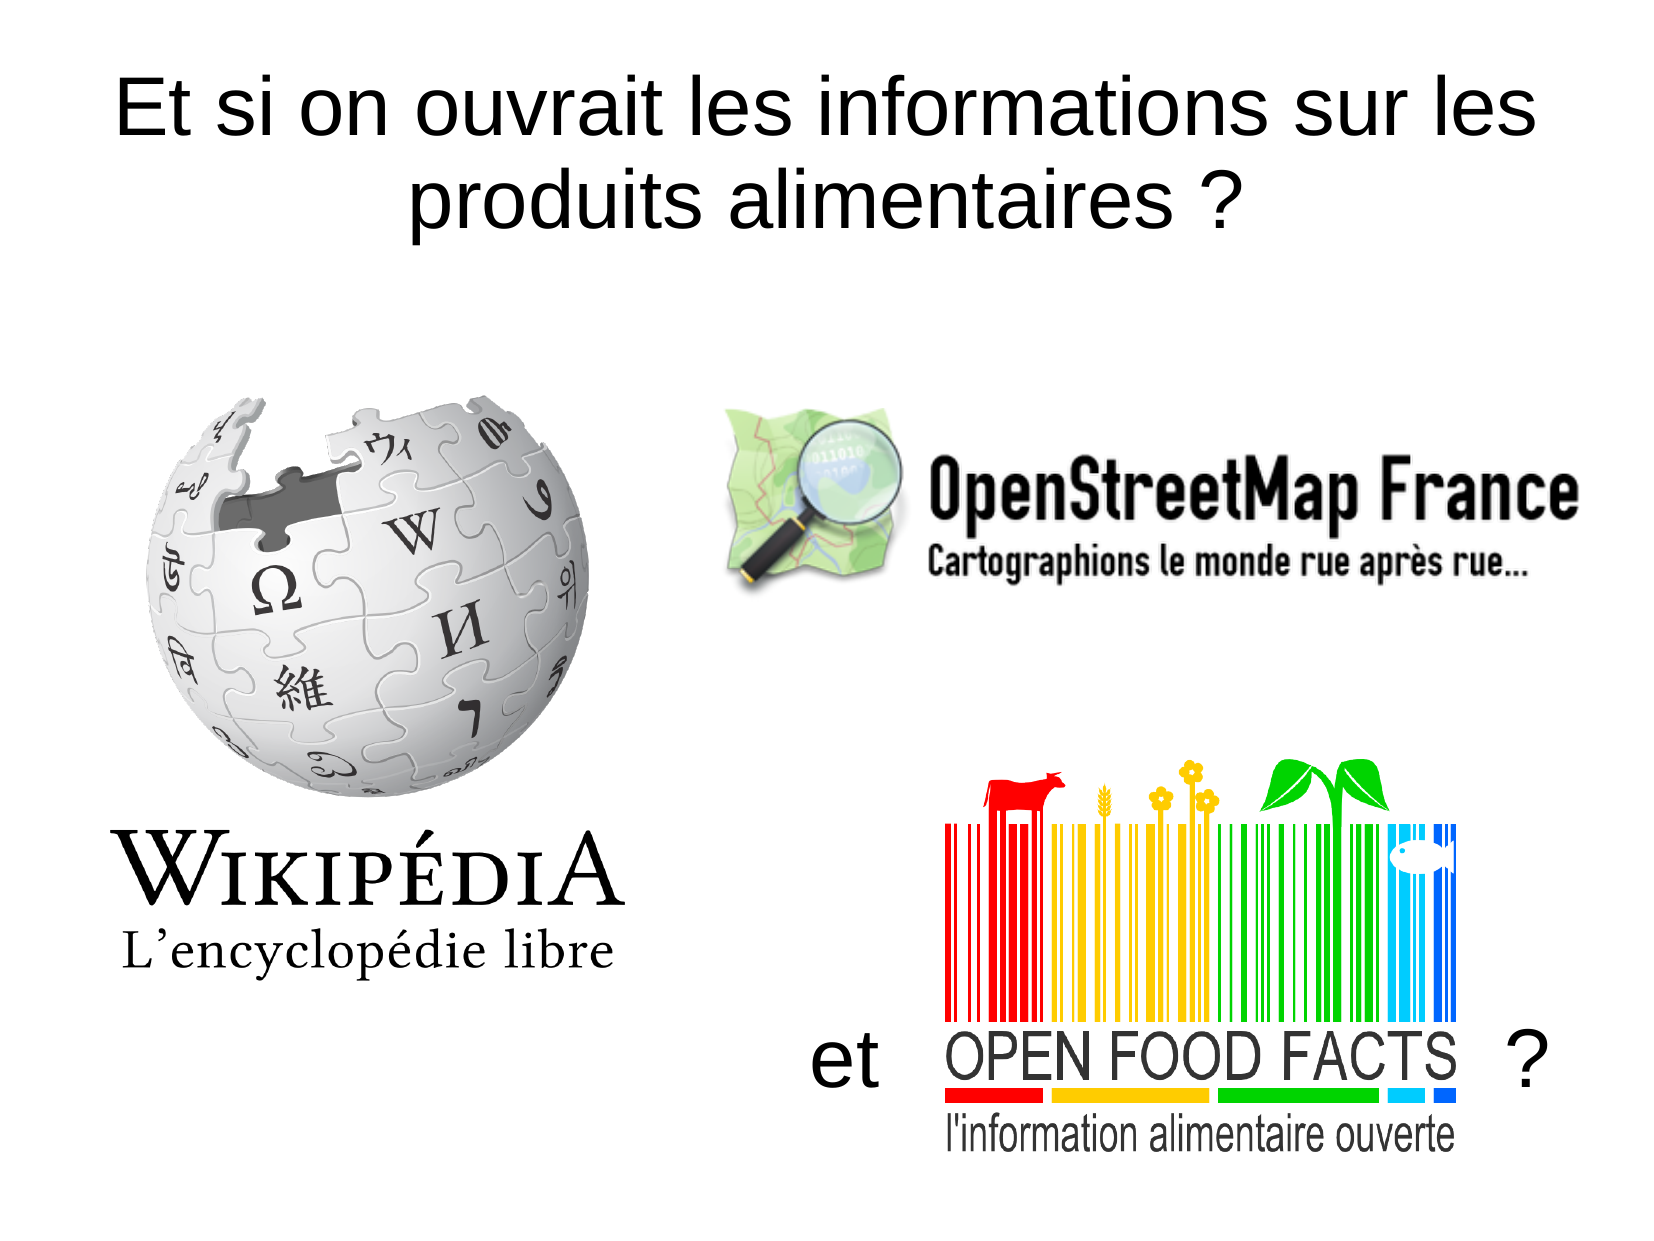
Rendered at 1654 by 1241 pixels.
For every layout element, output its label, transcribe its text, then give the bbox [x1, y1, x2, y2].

picture [720, 408, 1591, 602]
picture [945, 749, 1456, 1005]
picture [75, 329, 660, 1002]
text_box et ? [795, 1005, 1569, 1113]
picture [945, 1113, 1456, 1154]
title Et si on ouvrait les informations sur les produits alimentaires ? [82, 49, 1571, 257]
